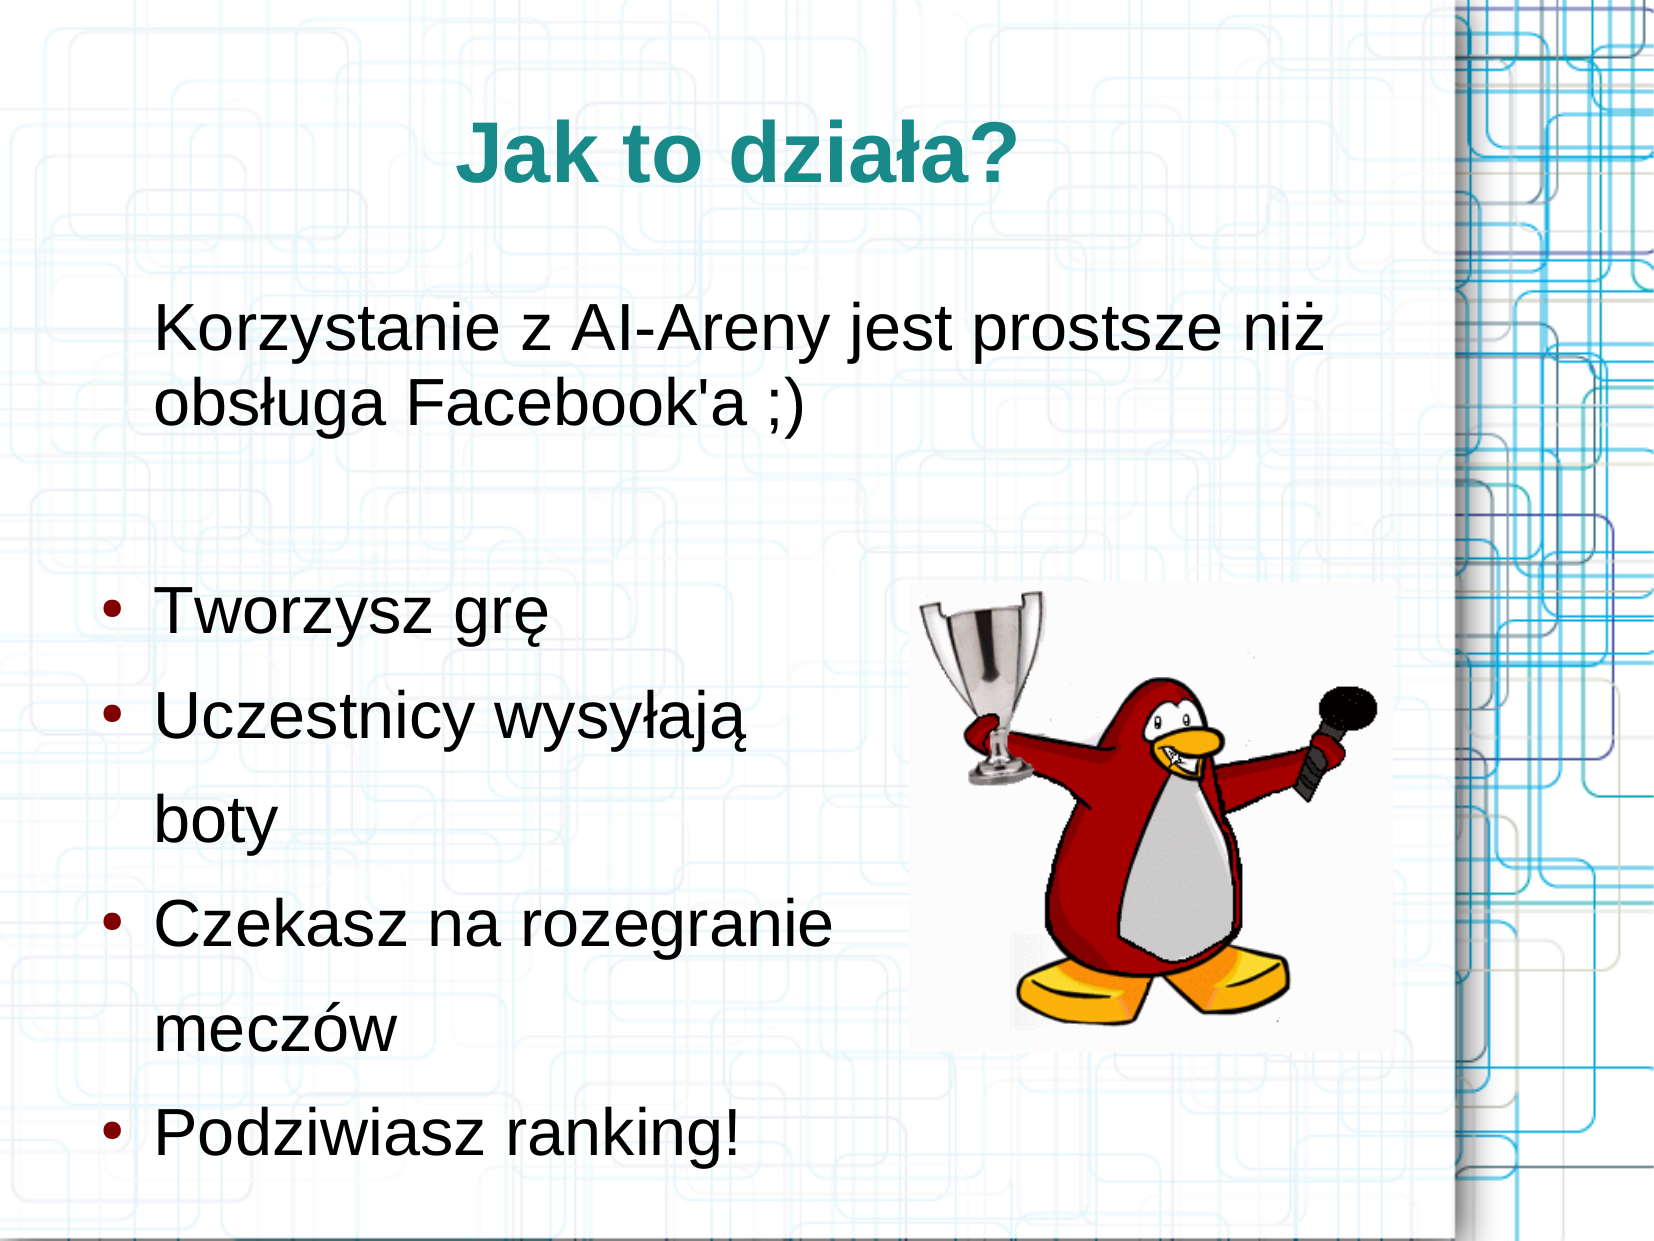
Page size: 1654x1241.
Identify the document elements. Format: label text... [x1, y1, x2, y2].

title Jak to działa? [59, 49, 1418, 257]
picture [909, 582, 1393, 1052]
picture [0, 0, 1654, 1241]
list Korzystanie z AI-Areny jest prostsze niż obsługa Facebook'a ;) Tworzysz grę Uczestnicy wysyłają boty Czekasz na rozegranie meczów Podziwiasz ranking! [82, 290, 1418, 1241]
